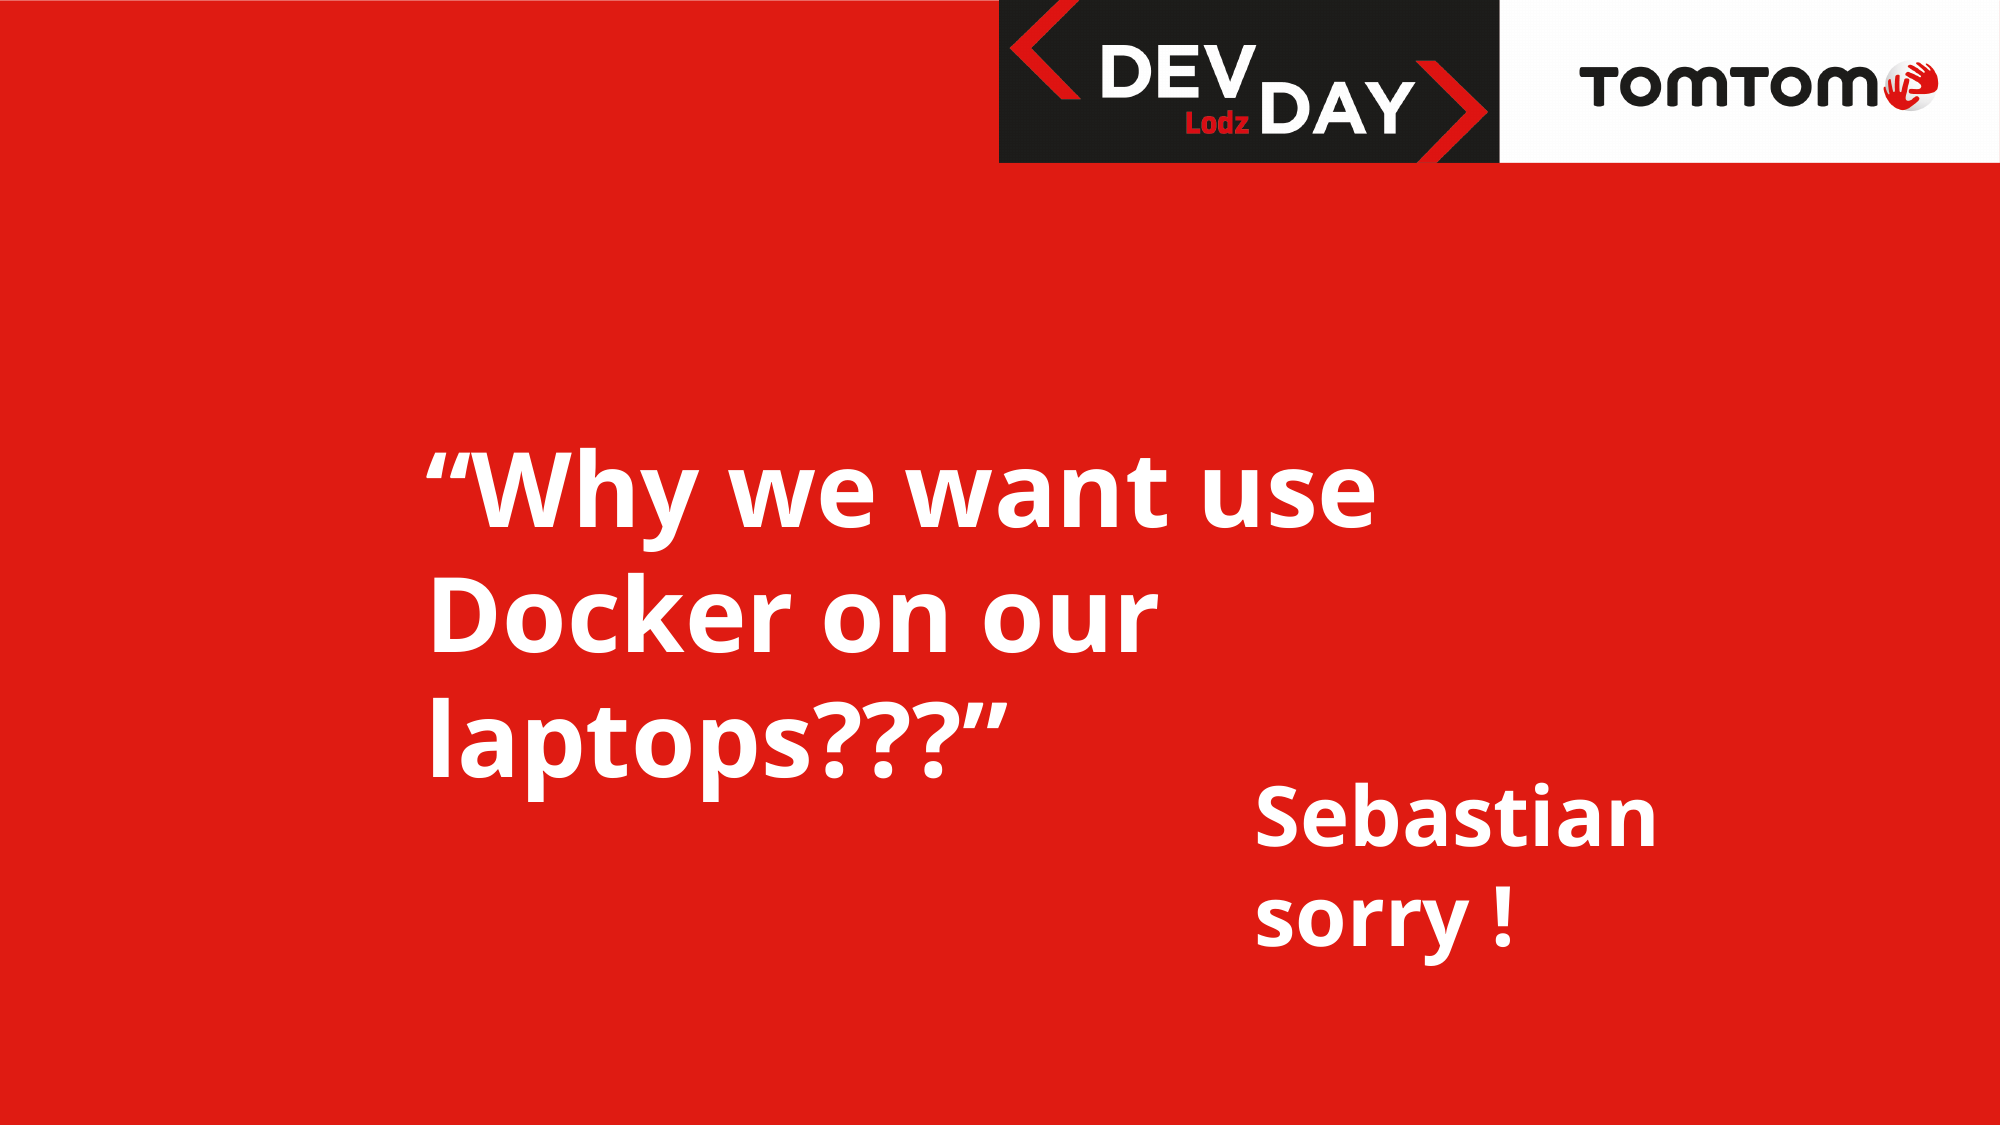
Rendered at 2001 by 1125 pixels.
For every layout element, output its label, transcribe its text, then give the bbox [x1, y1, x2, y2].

text_box Sebastian sorry ! [1239, 756, 1709, 971]
text_box [0, 0, 2000, 1125]
picture [999, 0, 2000, 164]
text_box “Why we want use Docker on our laptops???” [410, 416, 1590, 806]
